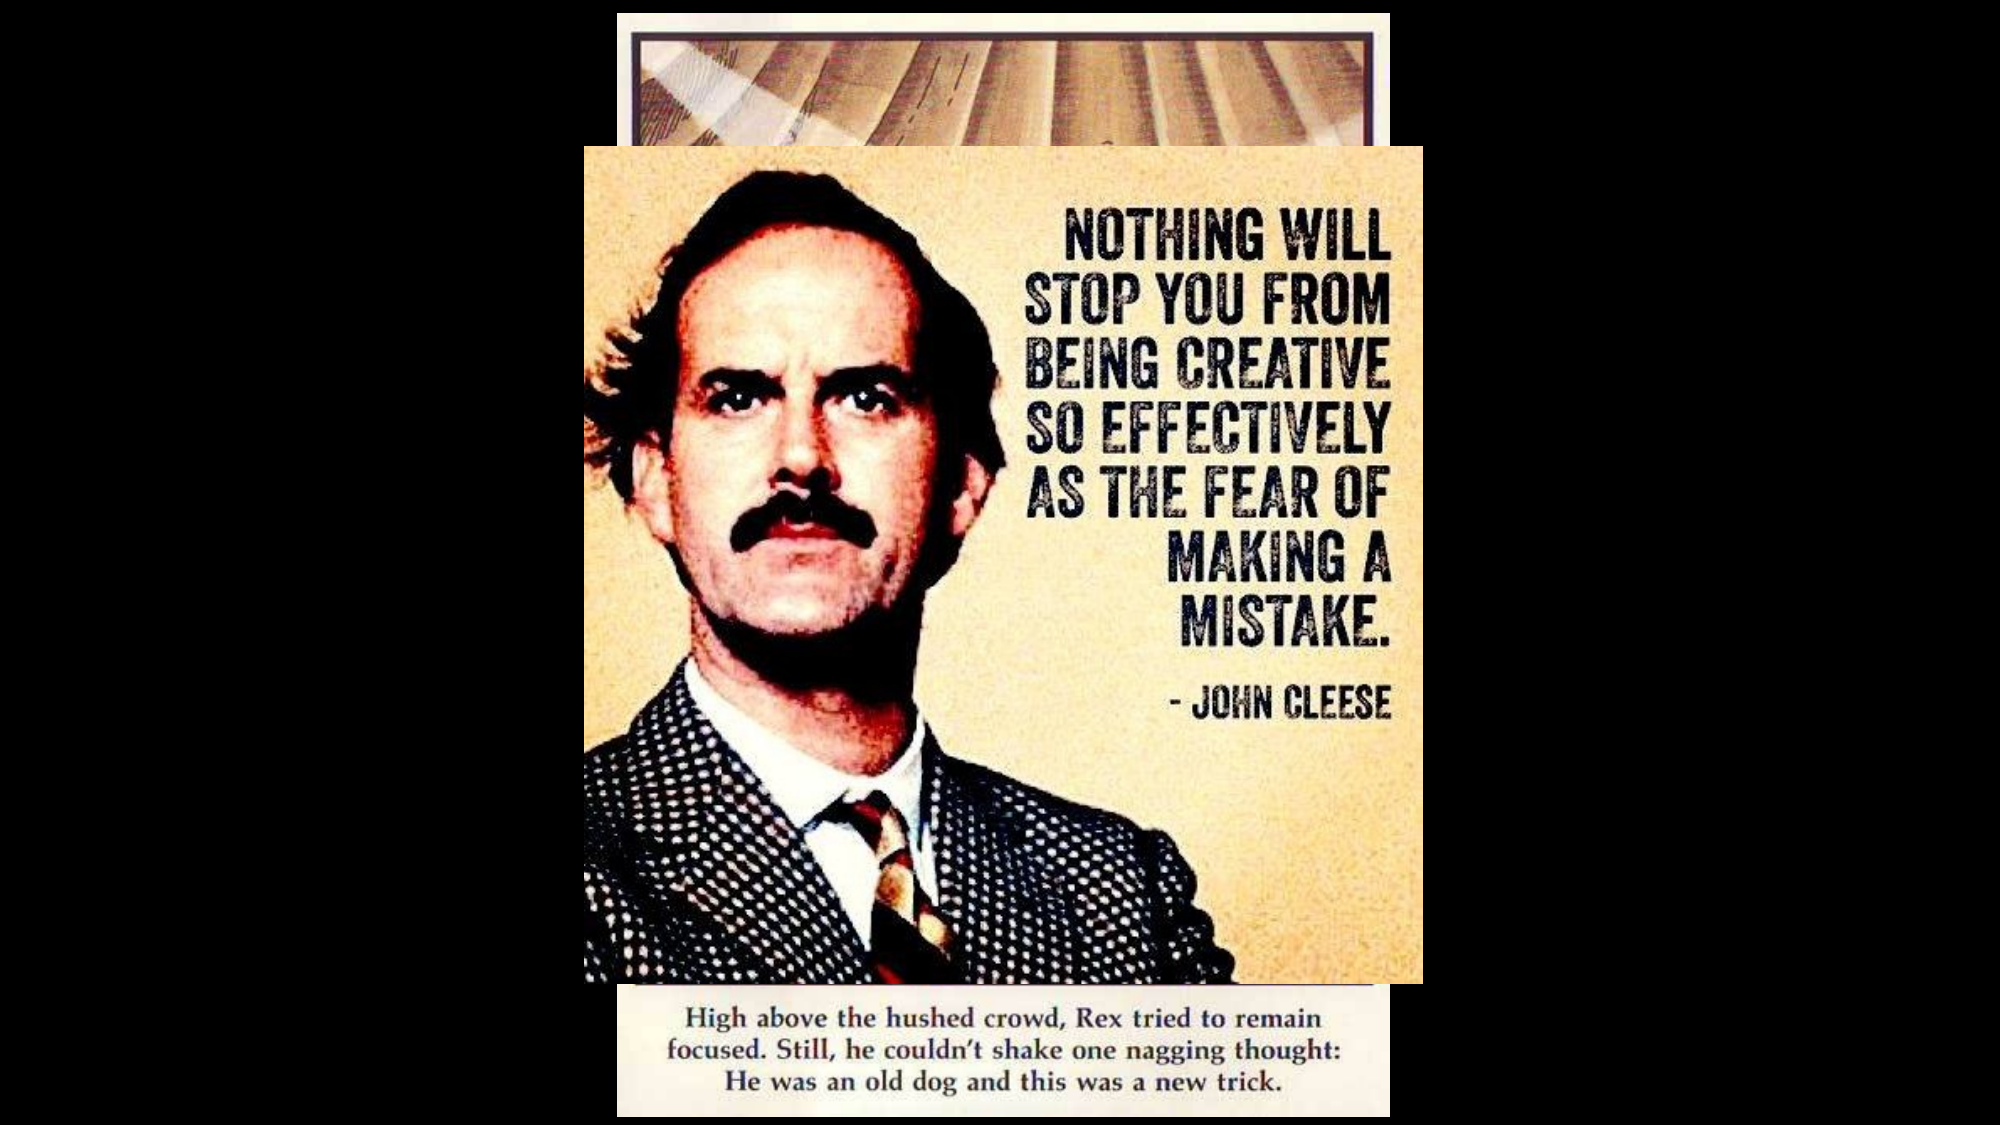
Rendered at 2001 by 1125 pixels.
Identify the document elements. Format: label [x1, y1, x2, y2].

picture [584, 13, 1423, 1117]
